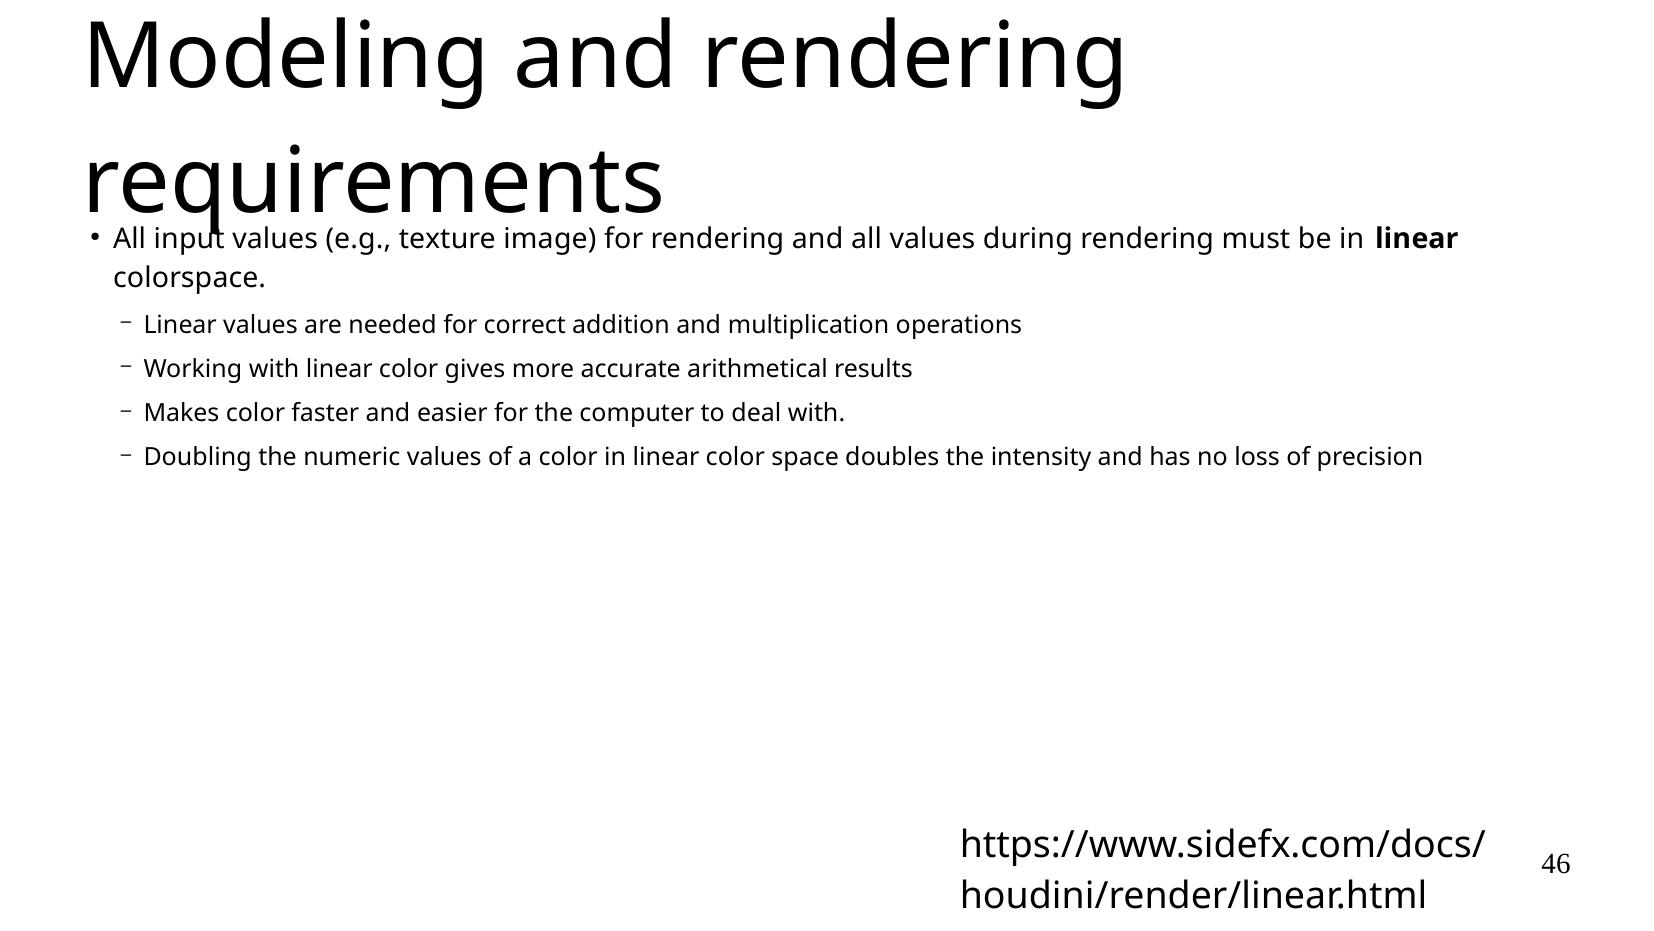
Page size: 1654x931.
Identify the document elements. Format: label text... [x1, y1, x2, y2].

text_box https://www.sidefx.com/docs/houdini/render/linear.html [945, 810, 1591, 918]
list All input values (e.g., texture image) for rendering and all values during rendering must be in linear colorspace. Linear values are needed for correct addition and multiplication operations Working with linear color gives more accurate arithmetical results Makes color faster and easier for the computer to deal with. Doubling the numeric values of a color in linear color space doubles the intensity and has no loss of precision [82, 217, 1571, 481]
title Modeling and rendering requirements [82, 37, 1571, 193]
